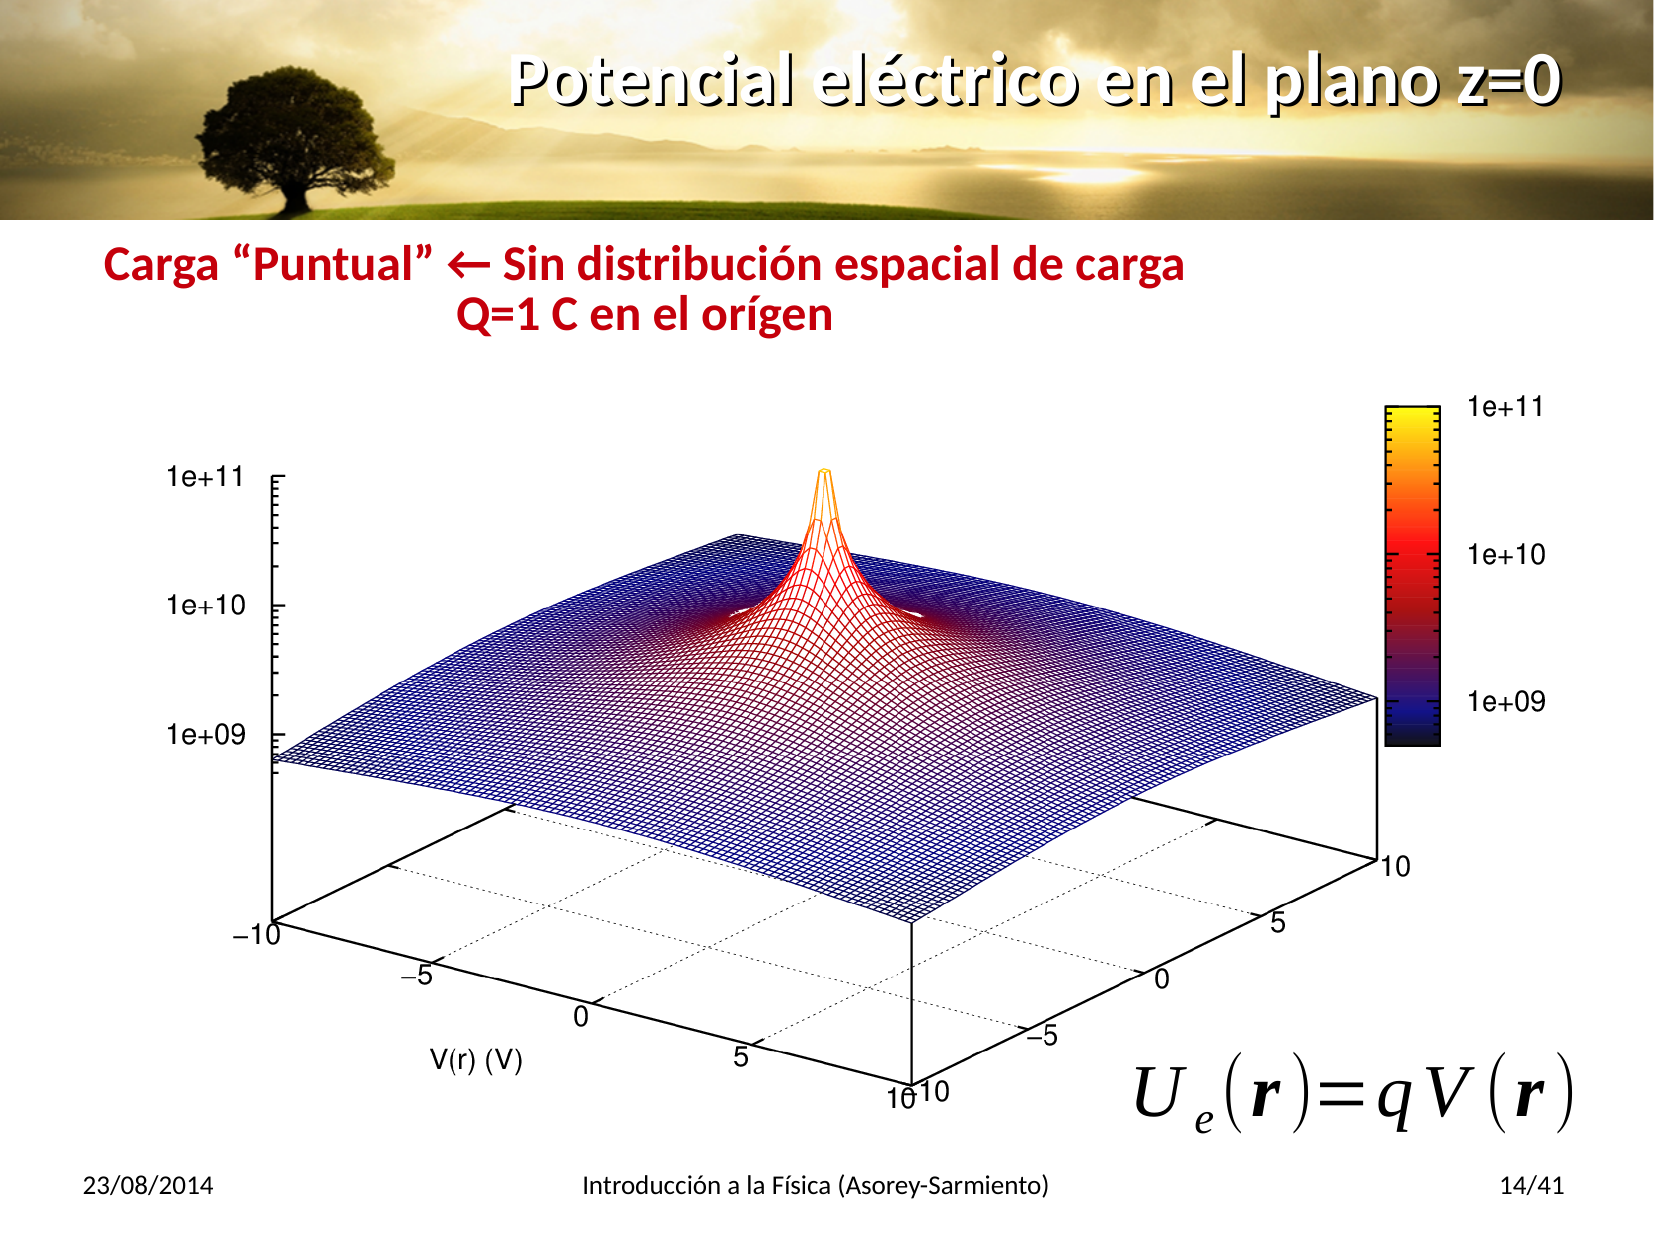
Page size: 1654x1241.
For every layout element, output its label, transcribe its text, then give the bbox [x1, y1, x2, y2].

picture [0, 0, 1654, 1201]
title Carga “Puntual” ← Sin distribución espacial de carga Q=1 C en el orígen [15, 150, 1276, 436]
title Potencial eléctrico en el plano z=0 [75, 19, 1564, 151]
chart [1123, 1047, 1585, 1144]
